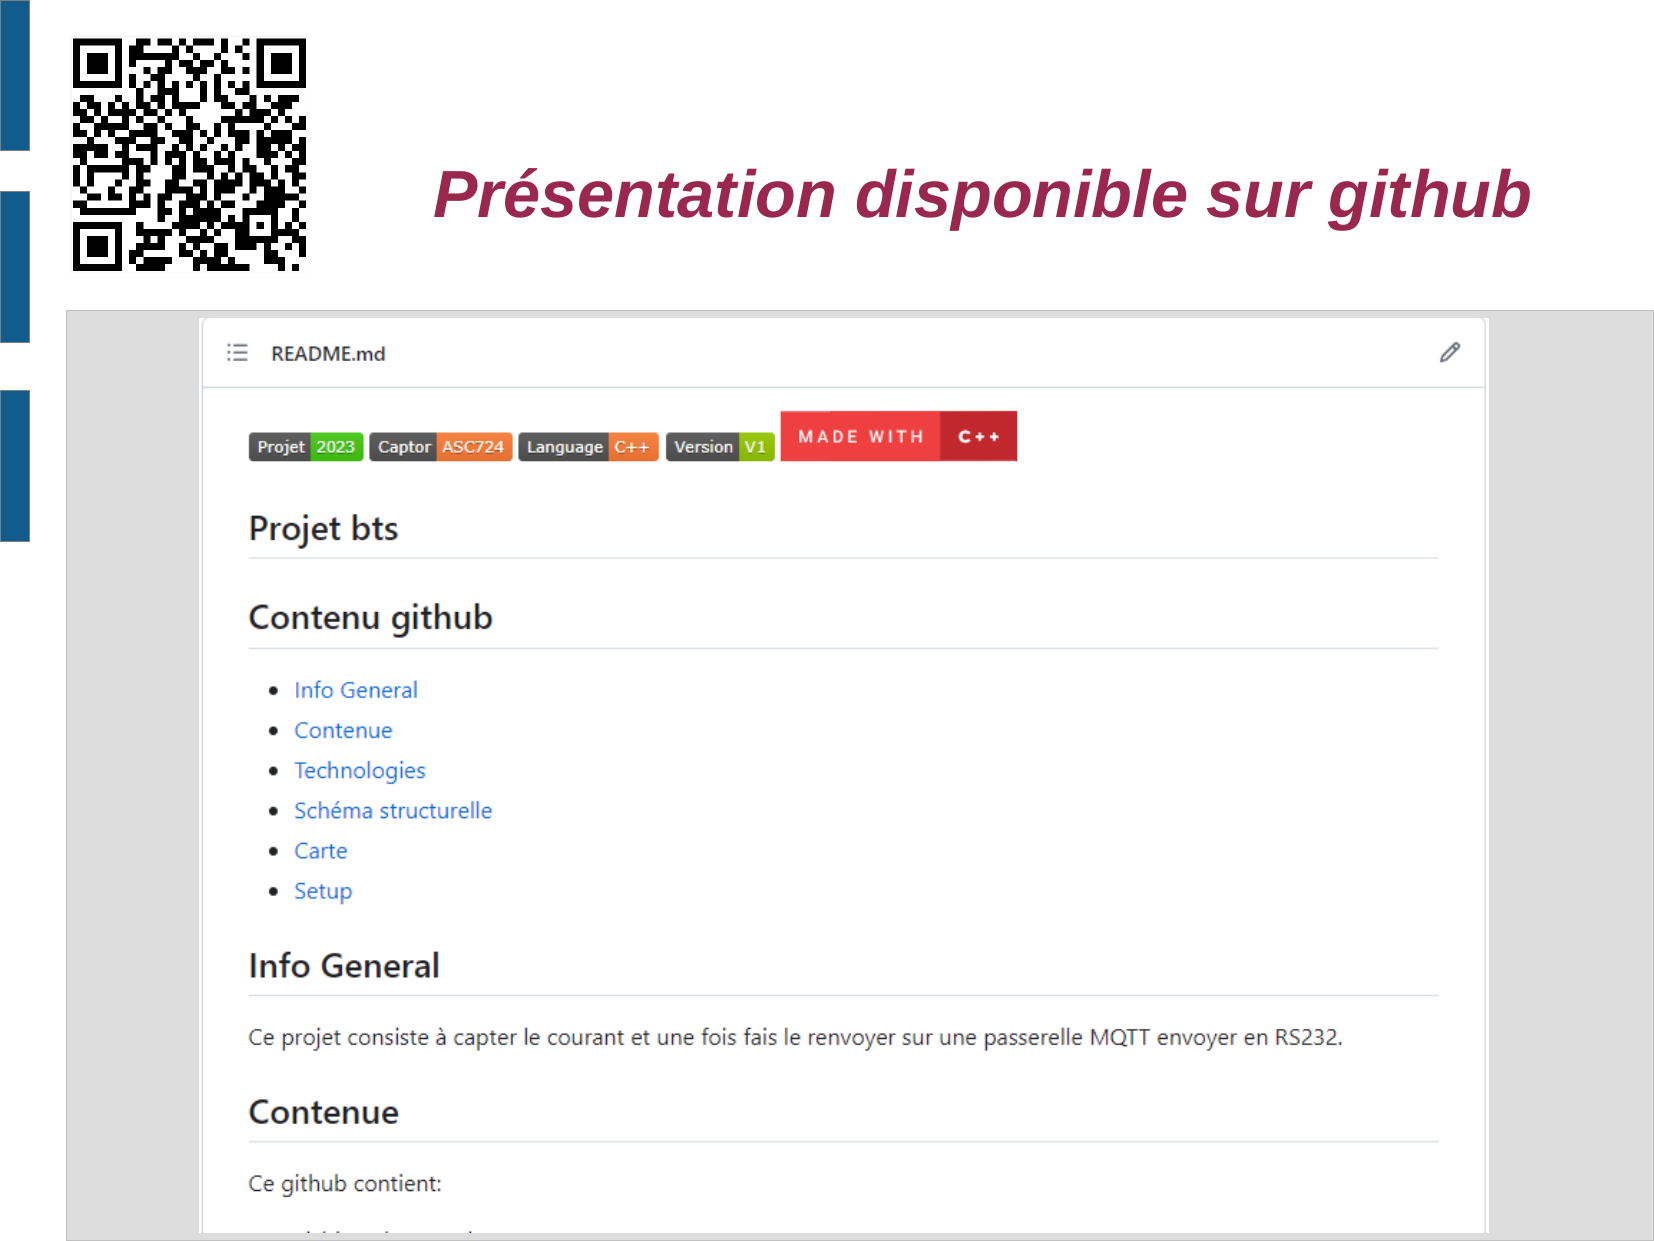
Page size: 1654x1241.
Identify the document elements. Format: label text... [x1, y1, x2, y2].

picture [70, 35, 308, 273]
title Présentation disponible sur github [121, 91, 1534, 299]
picture [199, 318, 1489, 1233]
